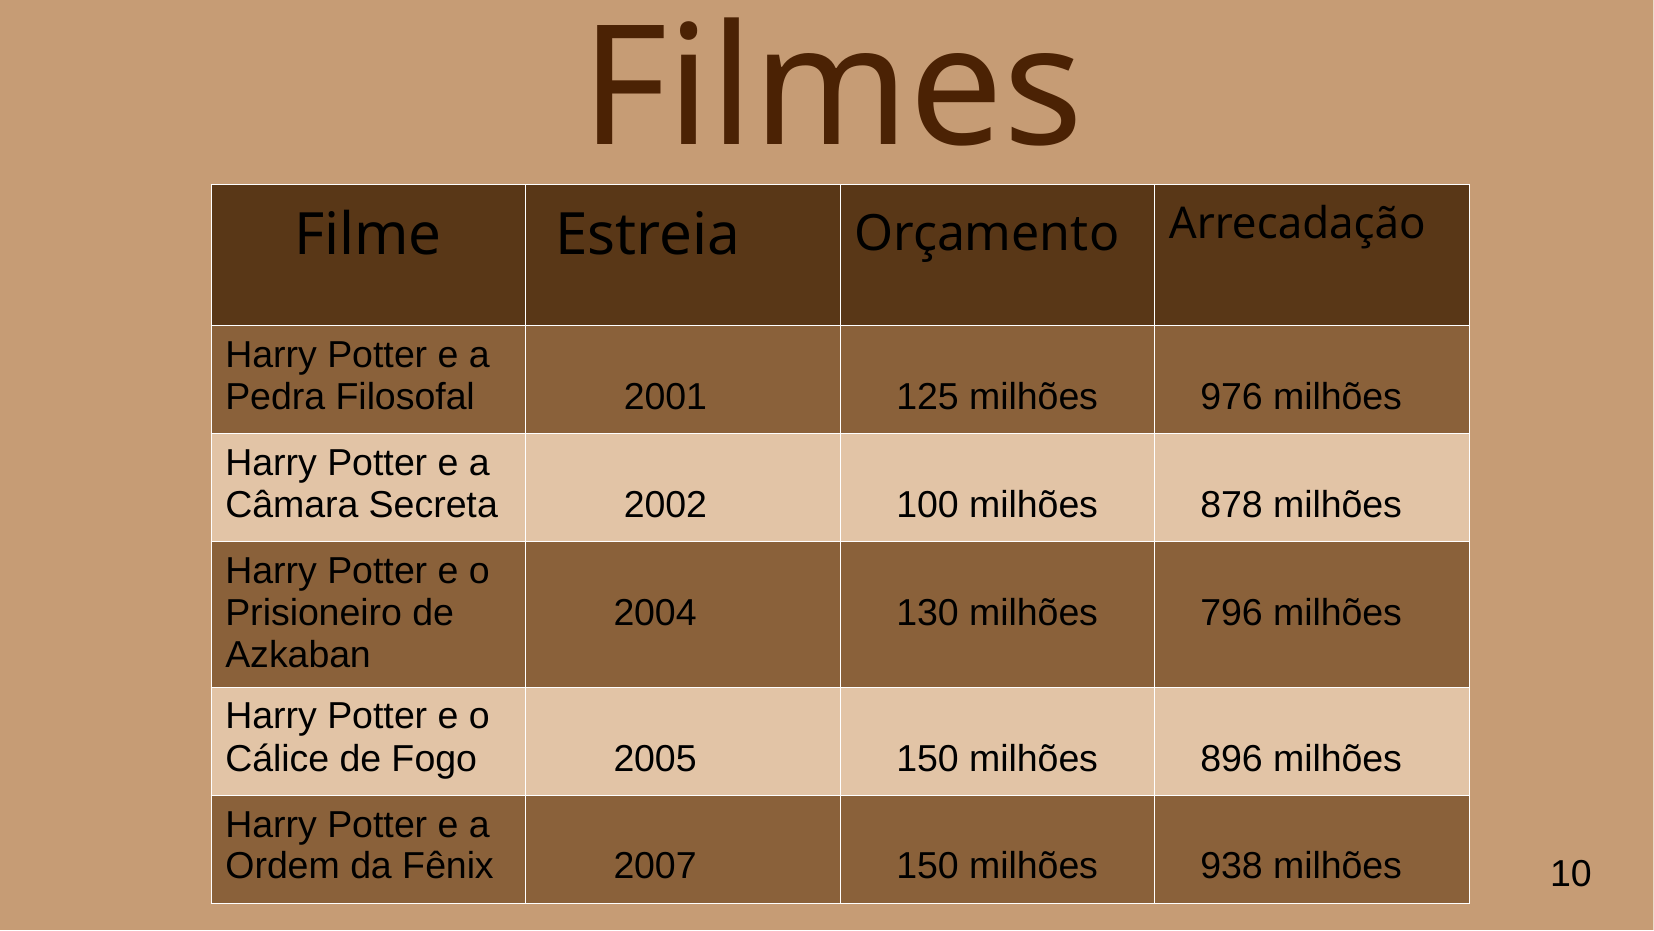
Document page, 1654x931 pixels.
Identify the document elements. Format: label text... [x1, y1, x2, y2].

table_cell 125 milhões [841, 326, 1154, 433]
table_cell 150 milhões [841, 796, 1154, 903]
table_cell Harry Potter e o Cálice de Fogo [212, 688, 525, 795]
table_cell Harry Potter e a Pedra Filosofal [212, 326, 525, 433]
table_header Filme [212, 185, 525, 325]
table_cell 938 milhões [1155, 796, 1469, 903]
table_cell 2002 [526, 434, 840, 541]
table_cell 150 milhões [841, 688, 1154, 795]
table_cell Harry Potter e o Prisioneiro de Azkaban [212, 542, 525, 687]
table_cell Harry Potter e a Câmara Secreta [212, 434, 525, 541]
table_cell 130 milhões [841, 542, 1154, 687]
table_header Arrecadação [1155, 185, 1469, 325]
table_header Estreia [526, 185, 840, 325]
table_cell 100 milhões [841, 434, 1154, 541]
table_header Orçamento [841, 185, 1154, 325]
table_cell 796 milhões [1155, 542, 1469, 687]
table_cell 976 milhões [1155, 326, 1469, 433]
table_cell 2001 [526, 326, 840, 433]
table_cell 878 milhões [1155, 434, 1469, 541]
title Filmes [88, 0, 1577, 190]
table_cell 2004 [526, 542, 840, 687]
table_cell Harry Potter e a Ordem da Fênix [212, 796, 525, 903]
table_cell 2007 [526, 796, 840, 903]
table_cell 896 milhões [1155, 688, 1469, 795]
text_box <número> [1535, 845, 1654, 916]
table_cell 2005 [526, 688, 840, 795]
